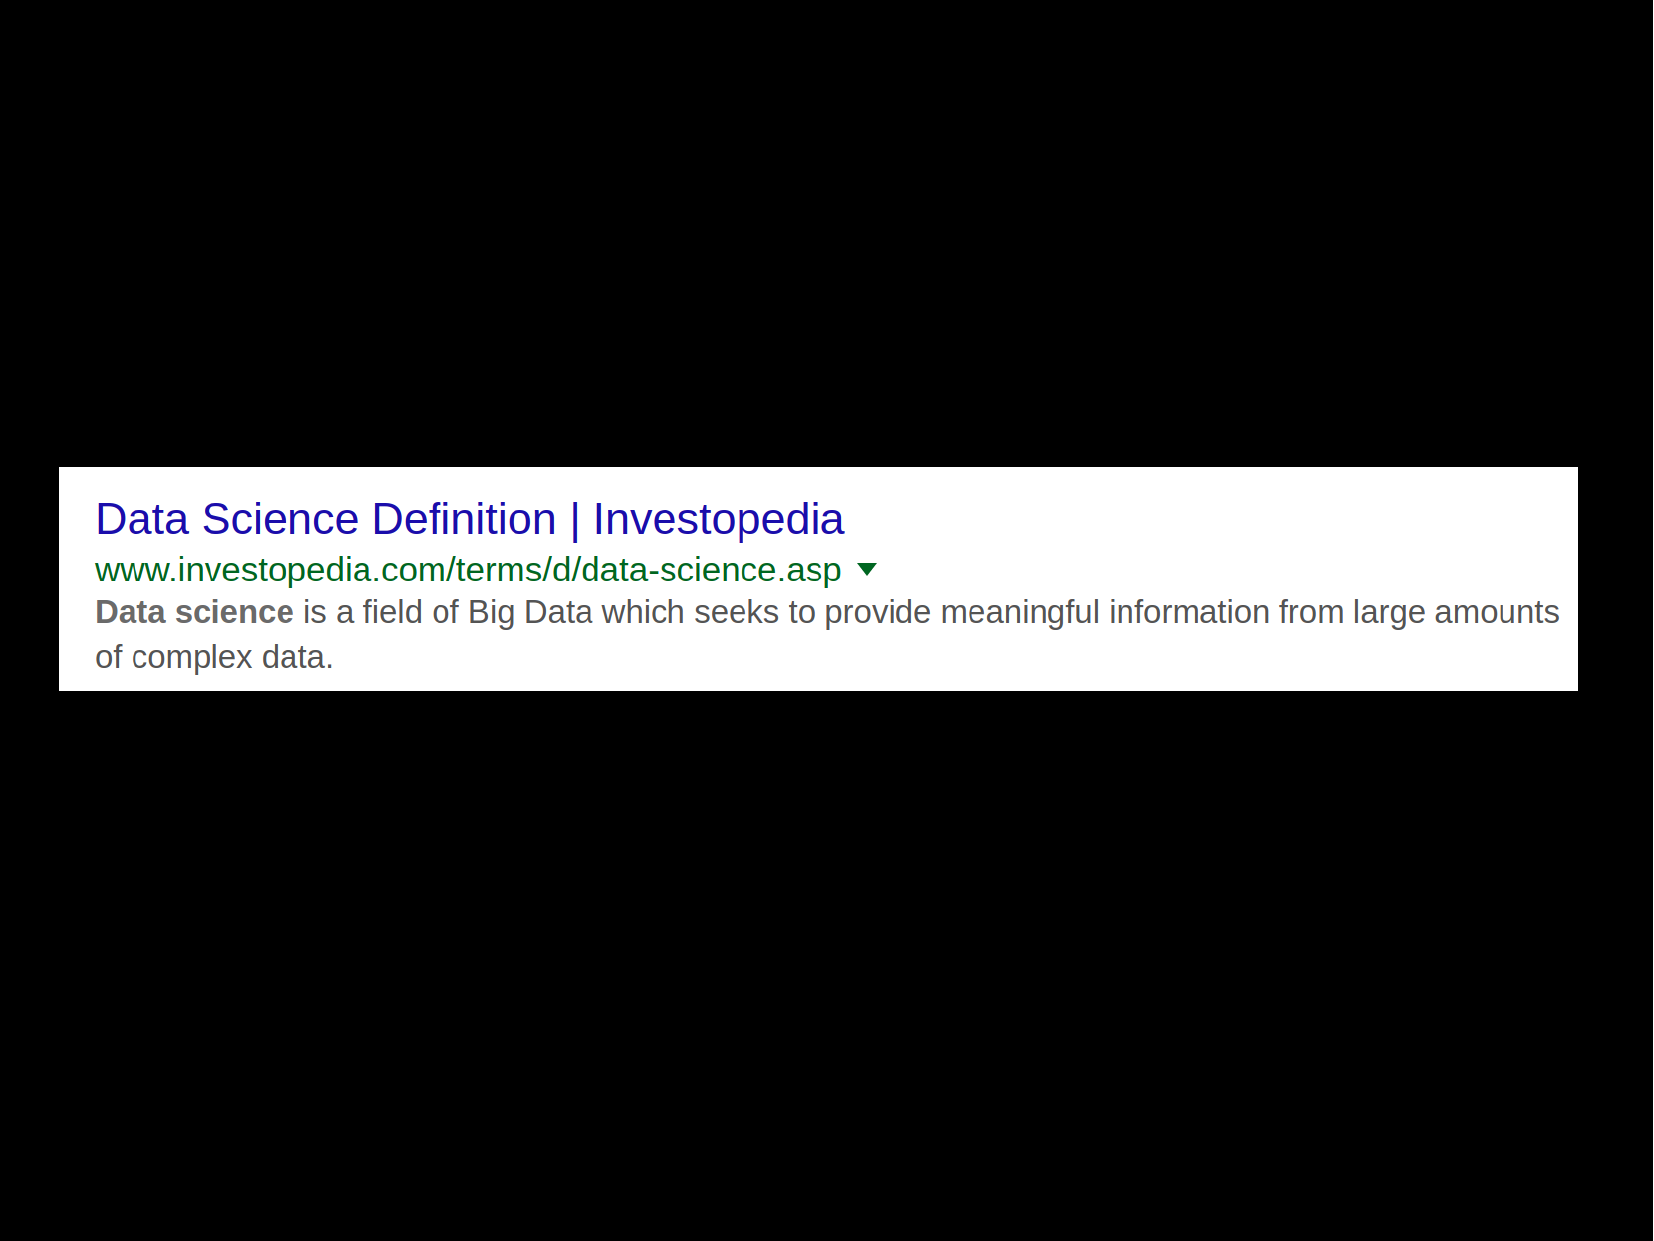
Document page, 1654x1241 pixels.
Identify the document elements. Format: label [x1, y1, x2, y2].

picture [59, 467, 1578, 691]
